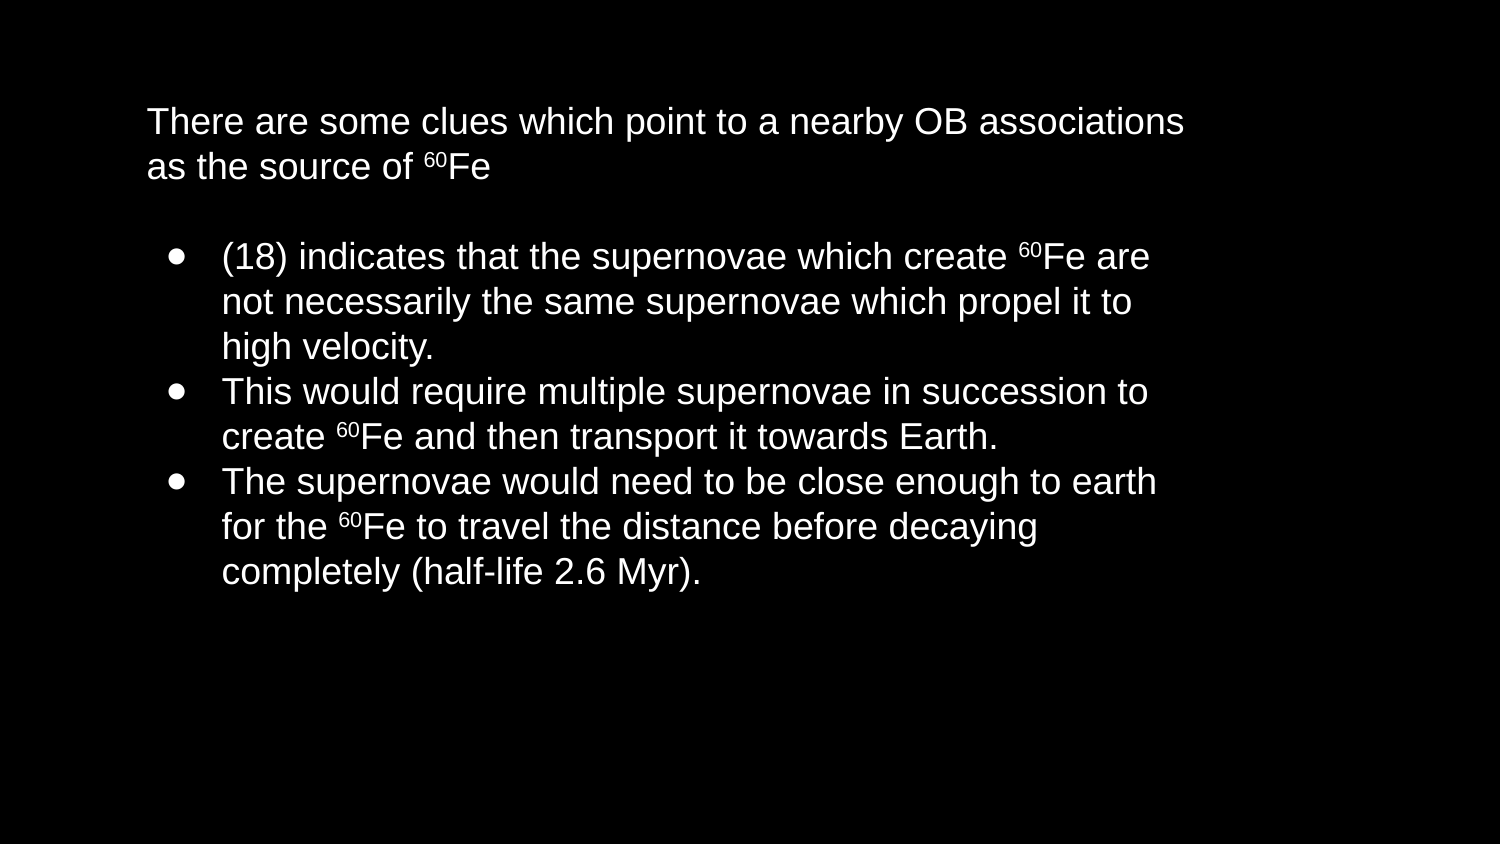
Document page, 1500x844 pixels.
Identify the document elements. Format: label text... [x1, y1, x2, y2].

text_box There are some clues which point to a nearby OB associations as the source of 60Fe (18) indicates that the supernovae which create 60Fe are not necessarily the same supernovae which propel it to high velocity. This would require multiple supernovae in succession to create 60Fe and then transport it towards Earth. The supernovae would need to be close enough to earth for the 60Fe to travel the distance before decaying completely (half-life 2.6 Myr). [131, 81, 1203, 818]
